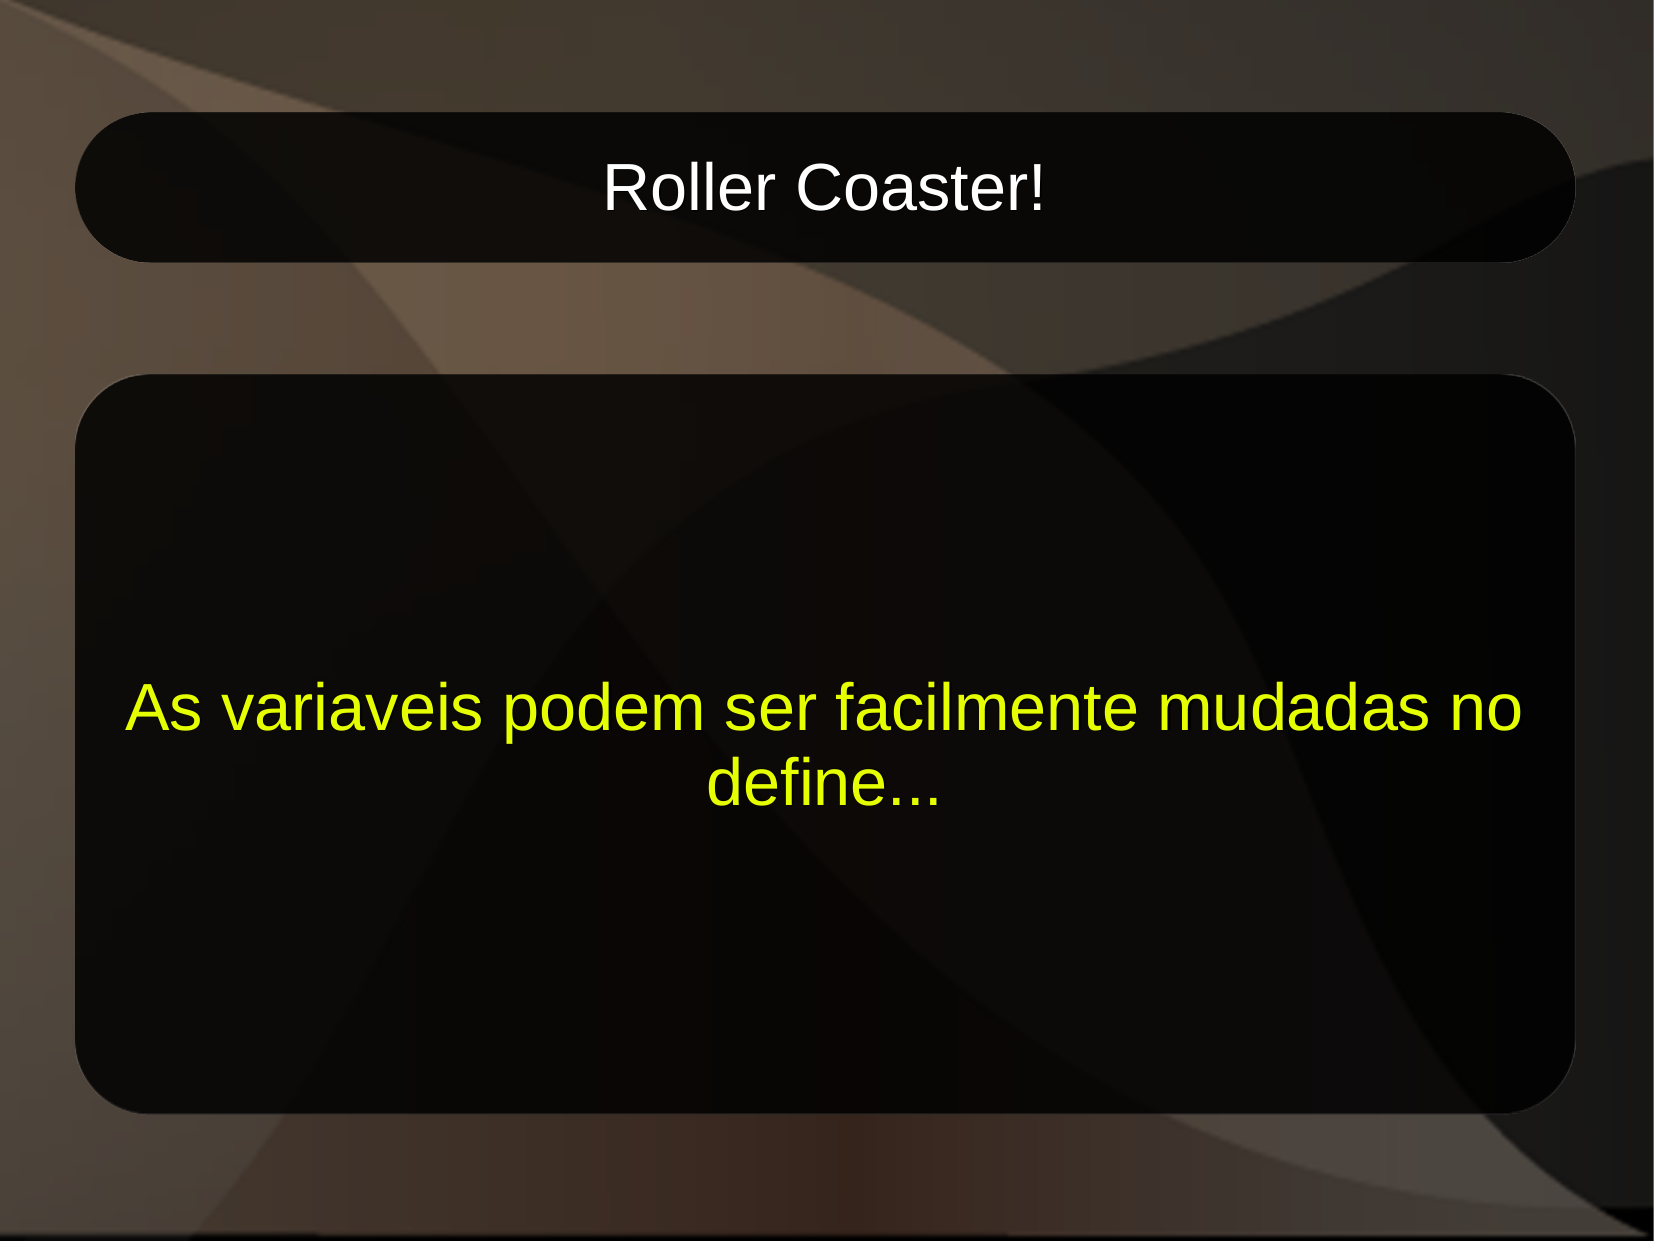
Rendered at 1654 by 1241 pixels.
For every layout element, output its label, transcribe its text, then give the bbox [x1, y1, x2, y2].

text_box Roller Coaster! [75, 112, 1576, 263]
picture [0, 0, 1654, 1241]
text_box As variaveis podem ser facilmente mudadas no define... [75, 375, 1576, 1115]
